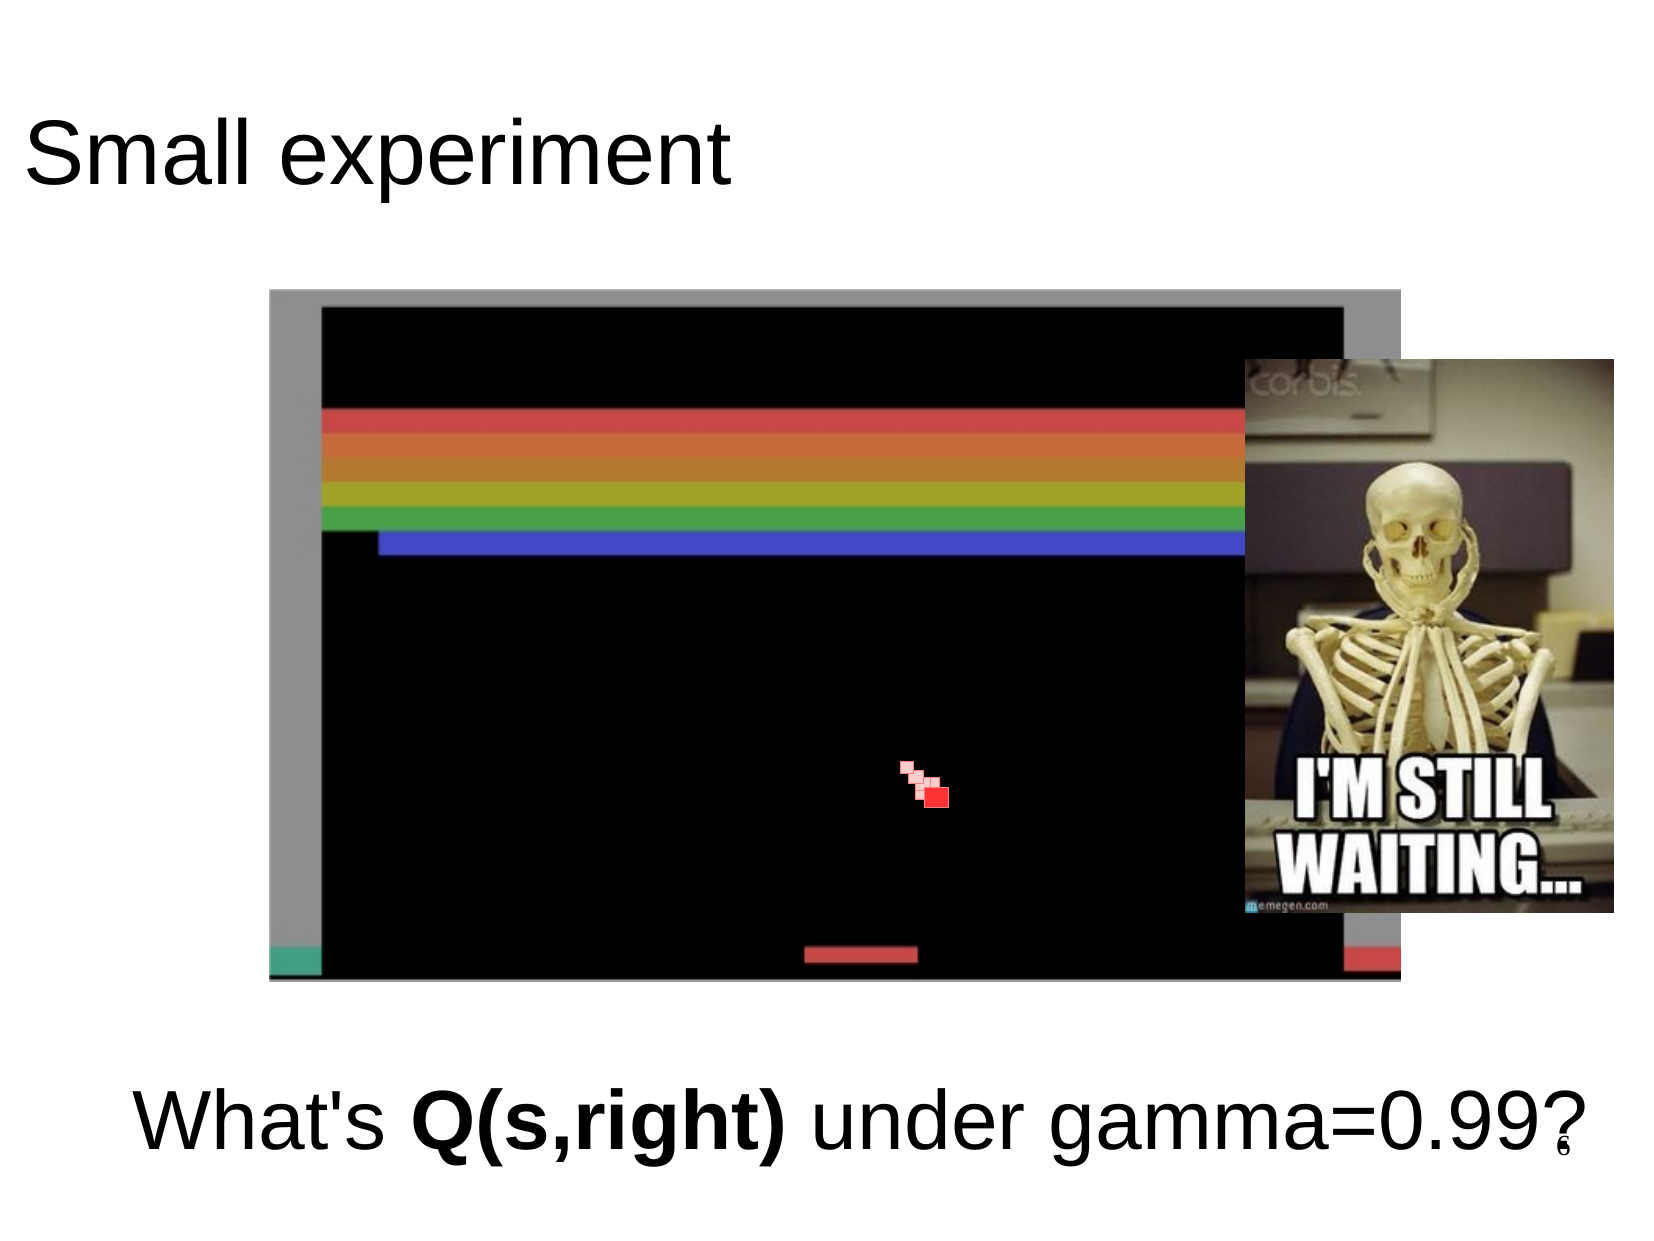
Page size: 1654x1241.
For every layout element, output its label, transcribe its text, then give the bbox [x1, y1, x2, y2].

list What's Q(s,right) under gamma=0.99? [73, 1074, 1603, 1235]
picture [269, 289, 1614, 982]
text_box [900, 761, 949, 808]
title Small experiment [23, 49, 1512, 257]
